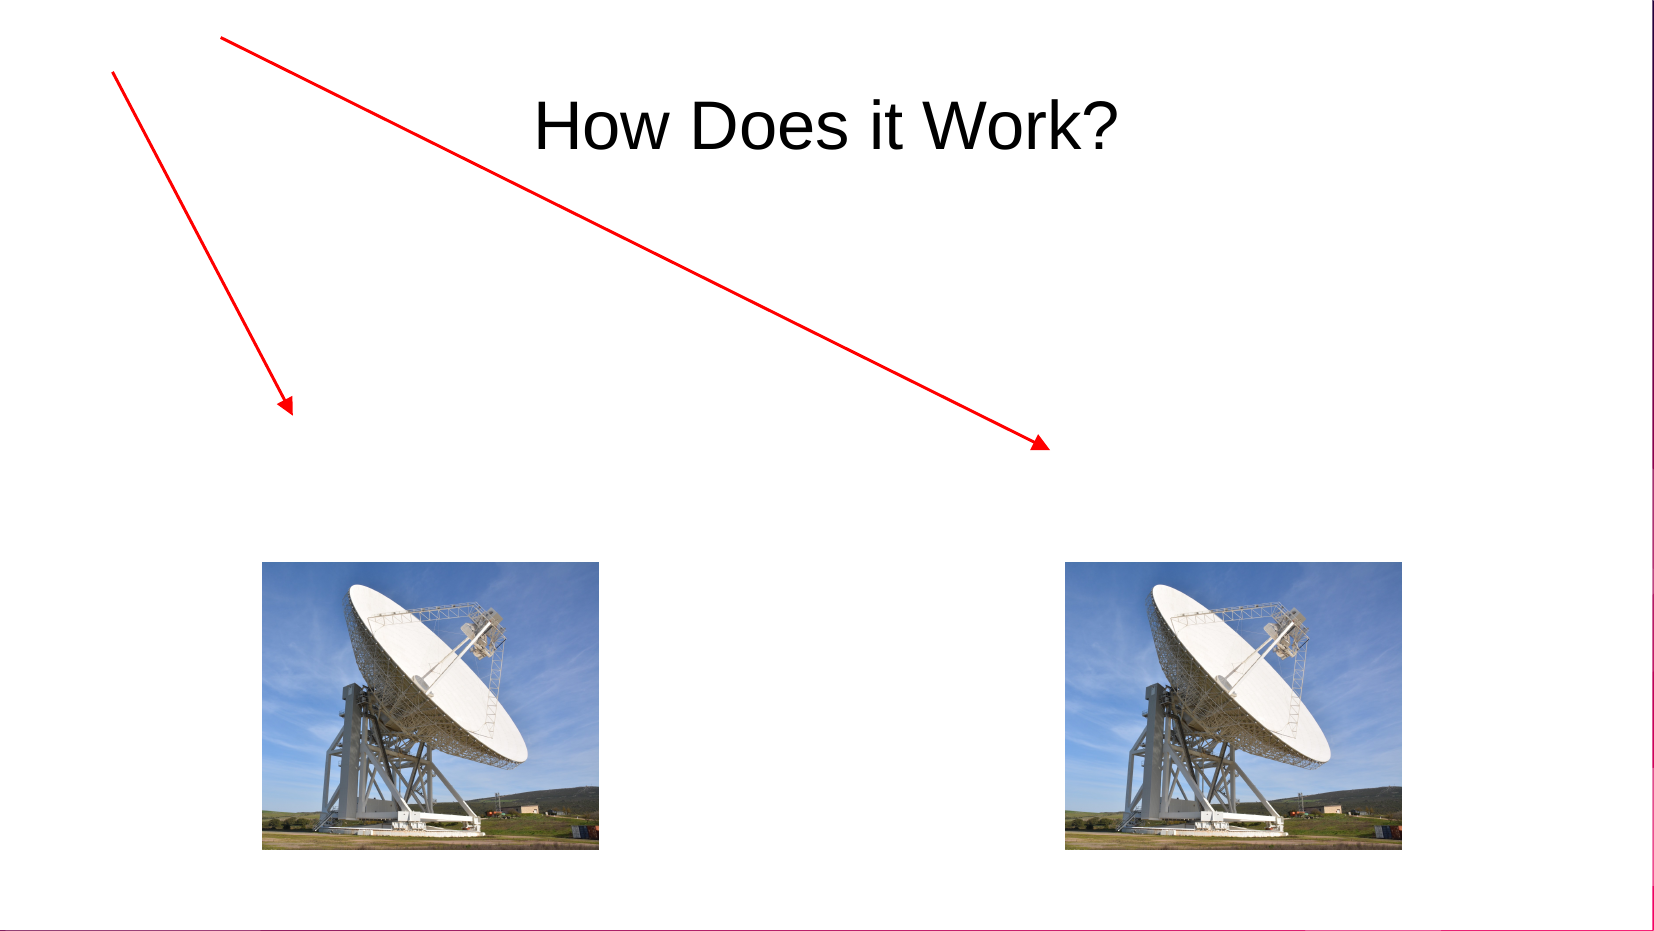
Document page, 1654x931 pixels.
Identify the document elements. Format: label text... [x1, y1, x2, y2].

picture [262, 562, 599, 850]
title How Does it Work? [88, 44, 556, 207]
picture [1065, 562, 1402, 850]
title How Does it Work? [240, 44, 1565, 207]
